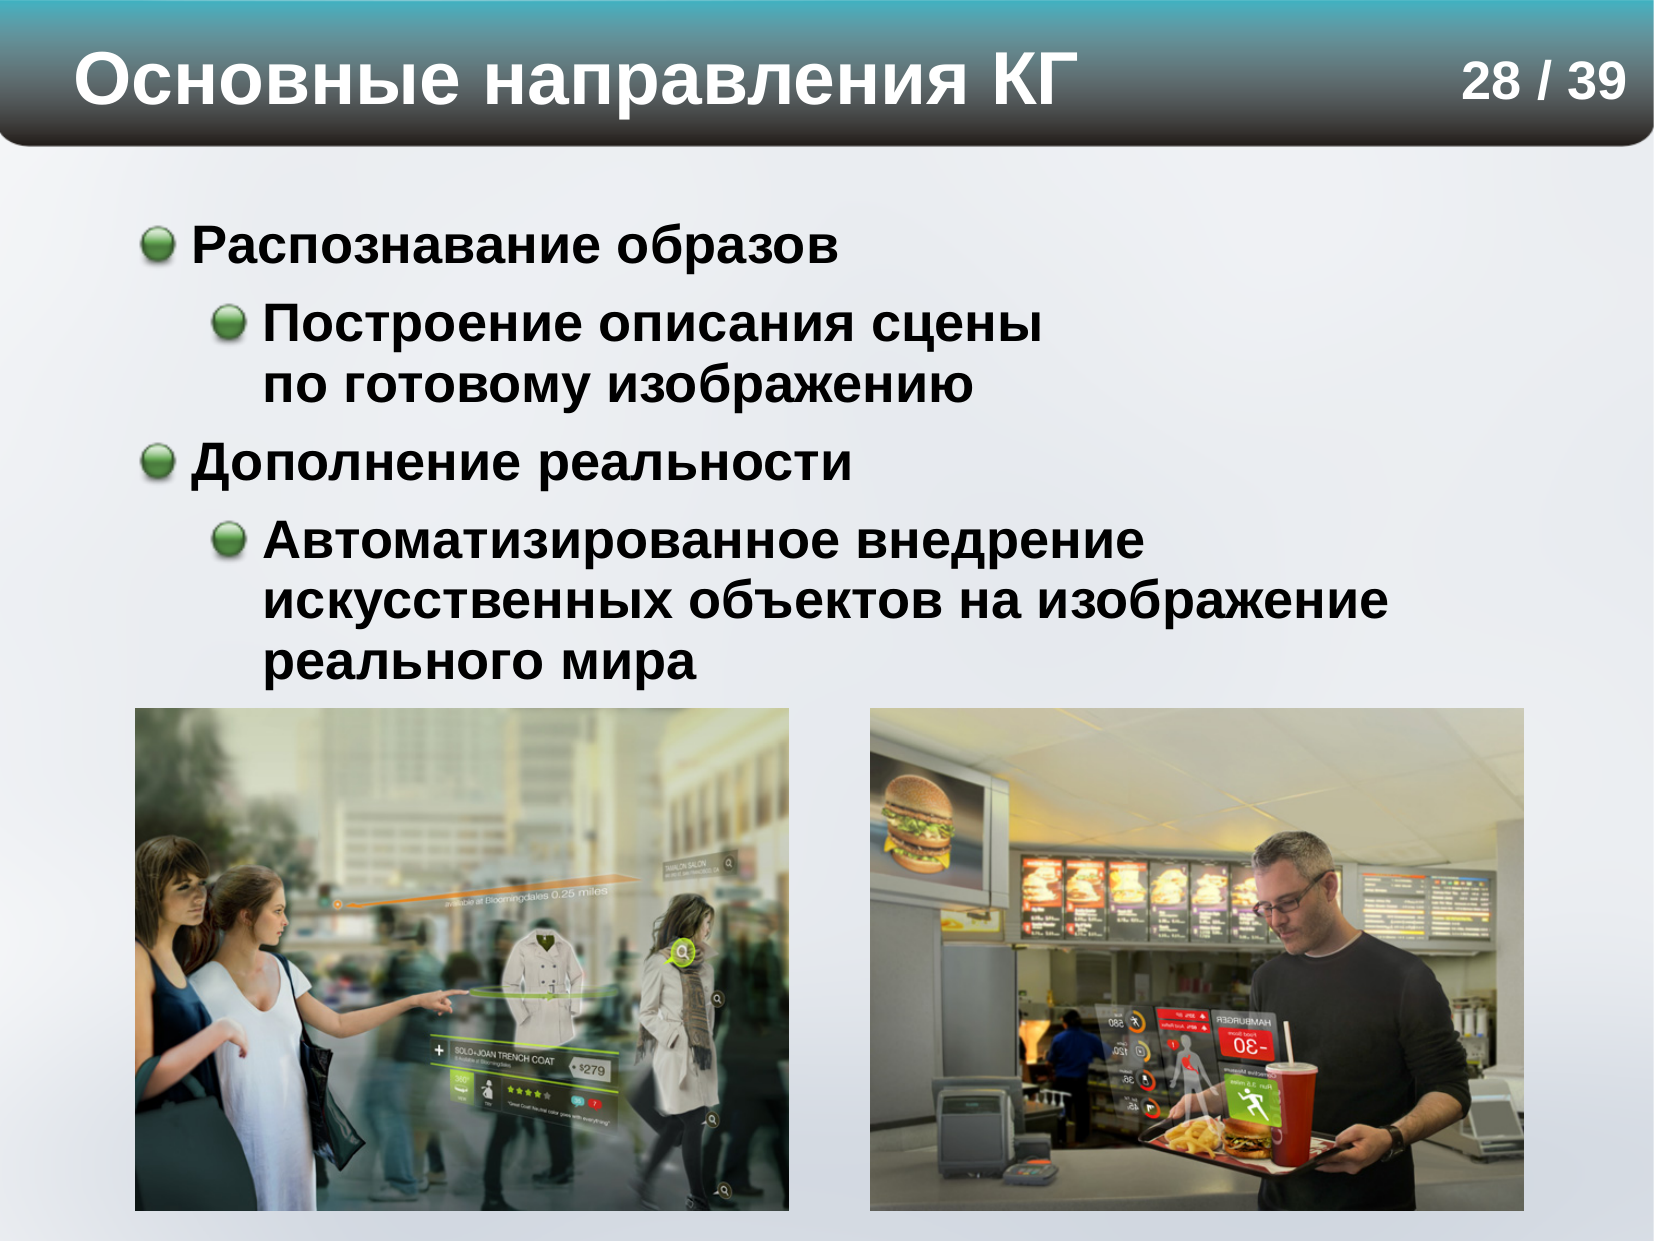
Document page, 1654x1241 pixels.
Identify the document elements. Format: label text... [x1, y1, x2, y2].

text_box <номер> / 39 [1446, 42, 1654, 179]
text_box Распознавание образов Построение описания сцены по готовому изображению Дополнение реальности Автоматизированное внедрение искусственных объектов на изображение реального мира [118, 206, 1536, 699]
text_box Основные направления КГ [59, 29, 1329, 129]
picture [0, 0, 1654, 1241]
